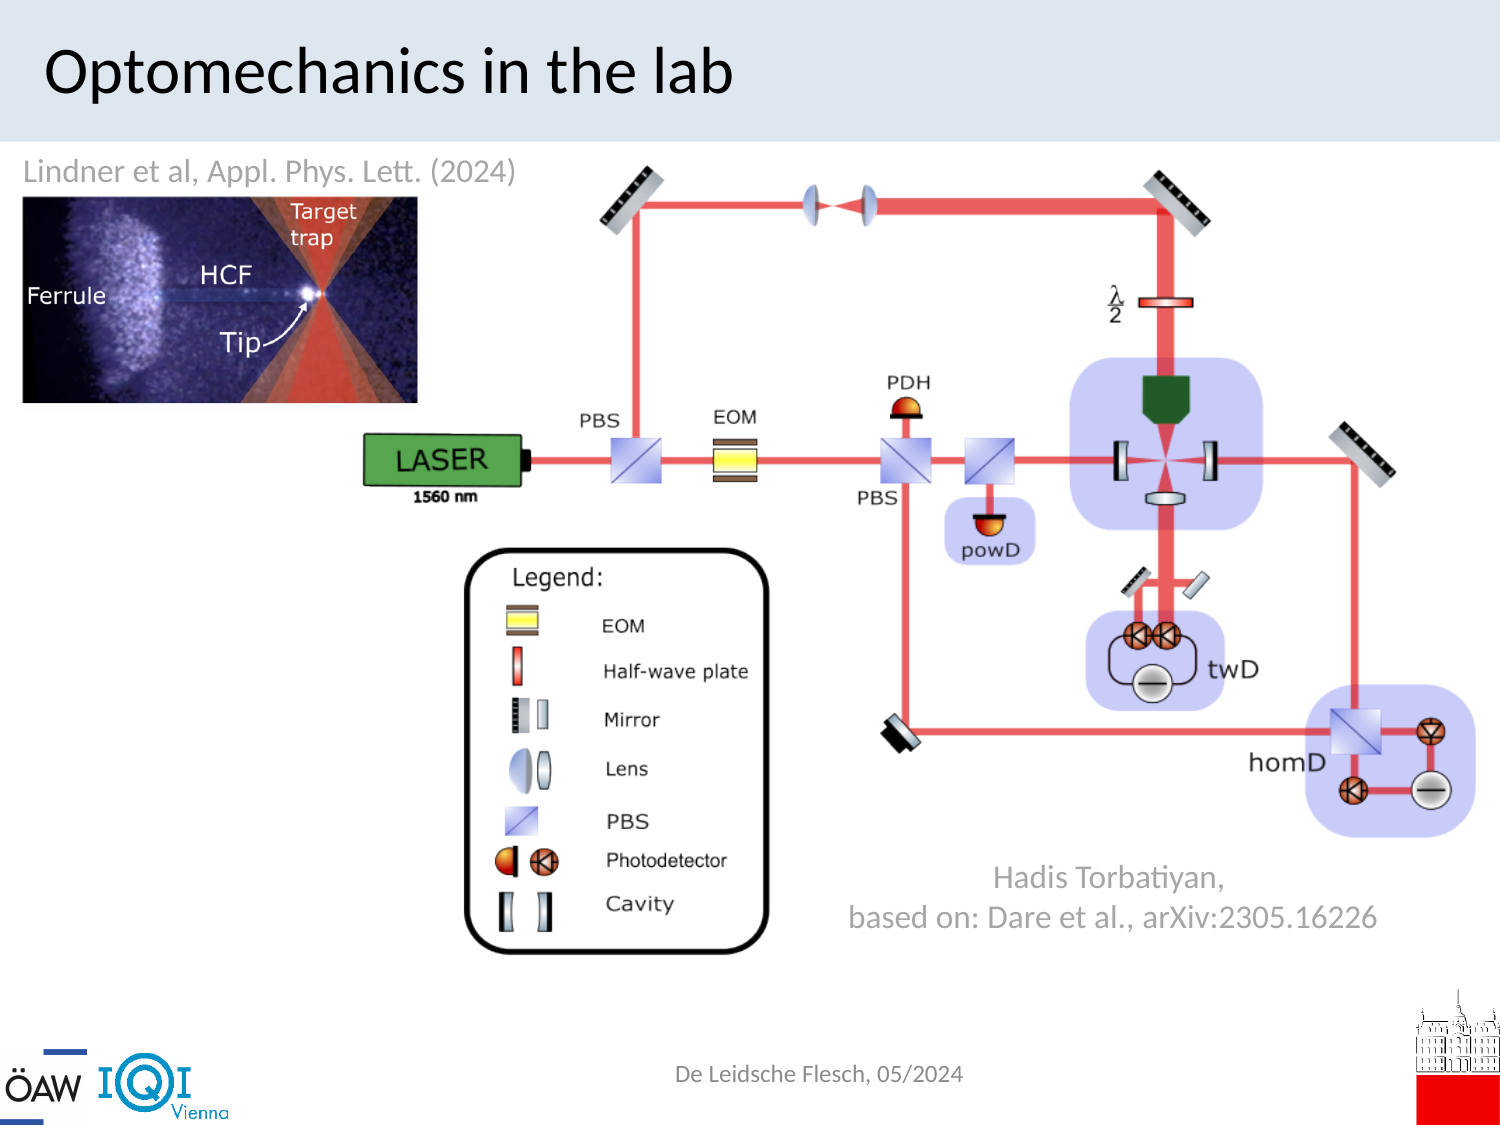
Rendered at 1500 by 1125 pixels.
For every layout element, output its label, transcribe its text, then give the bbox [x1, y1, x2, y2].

text_box Lindner et al, Appl. Phys. Lett. (2024) [23, 157, 518, 191]
picture [0, 1049, 87, 1125]
picture [7, 115, 1500, 1125]
text_box Hadis Torbatiyan, based on: Dare et al., arXiv:2305.16226 [812, 847, 1414, 943]
picture [94, 1049, 234, 1124]
title Optomechanics in the lab [29, 7, 1317, 126]
